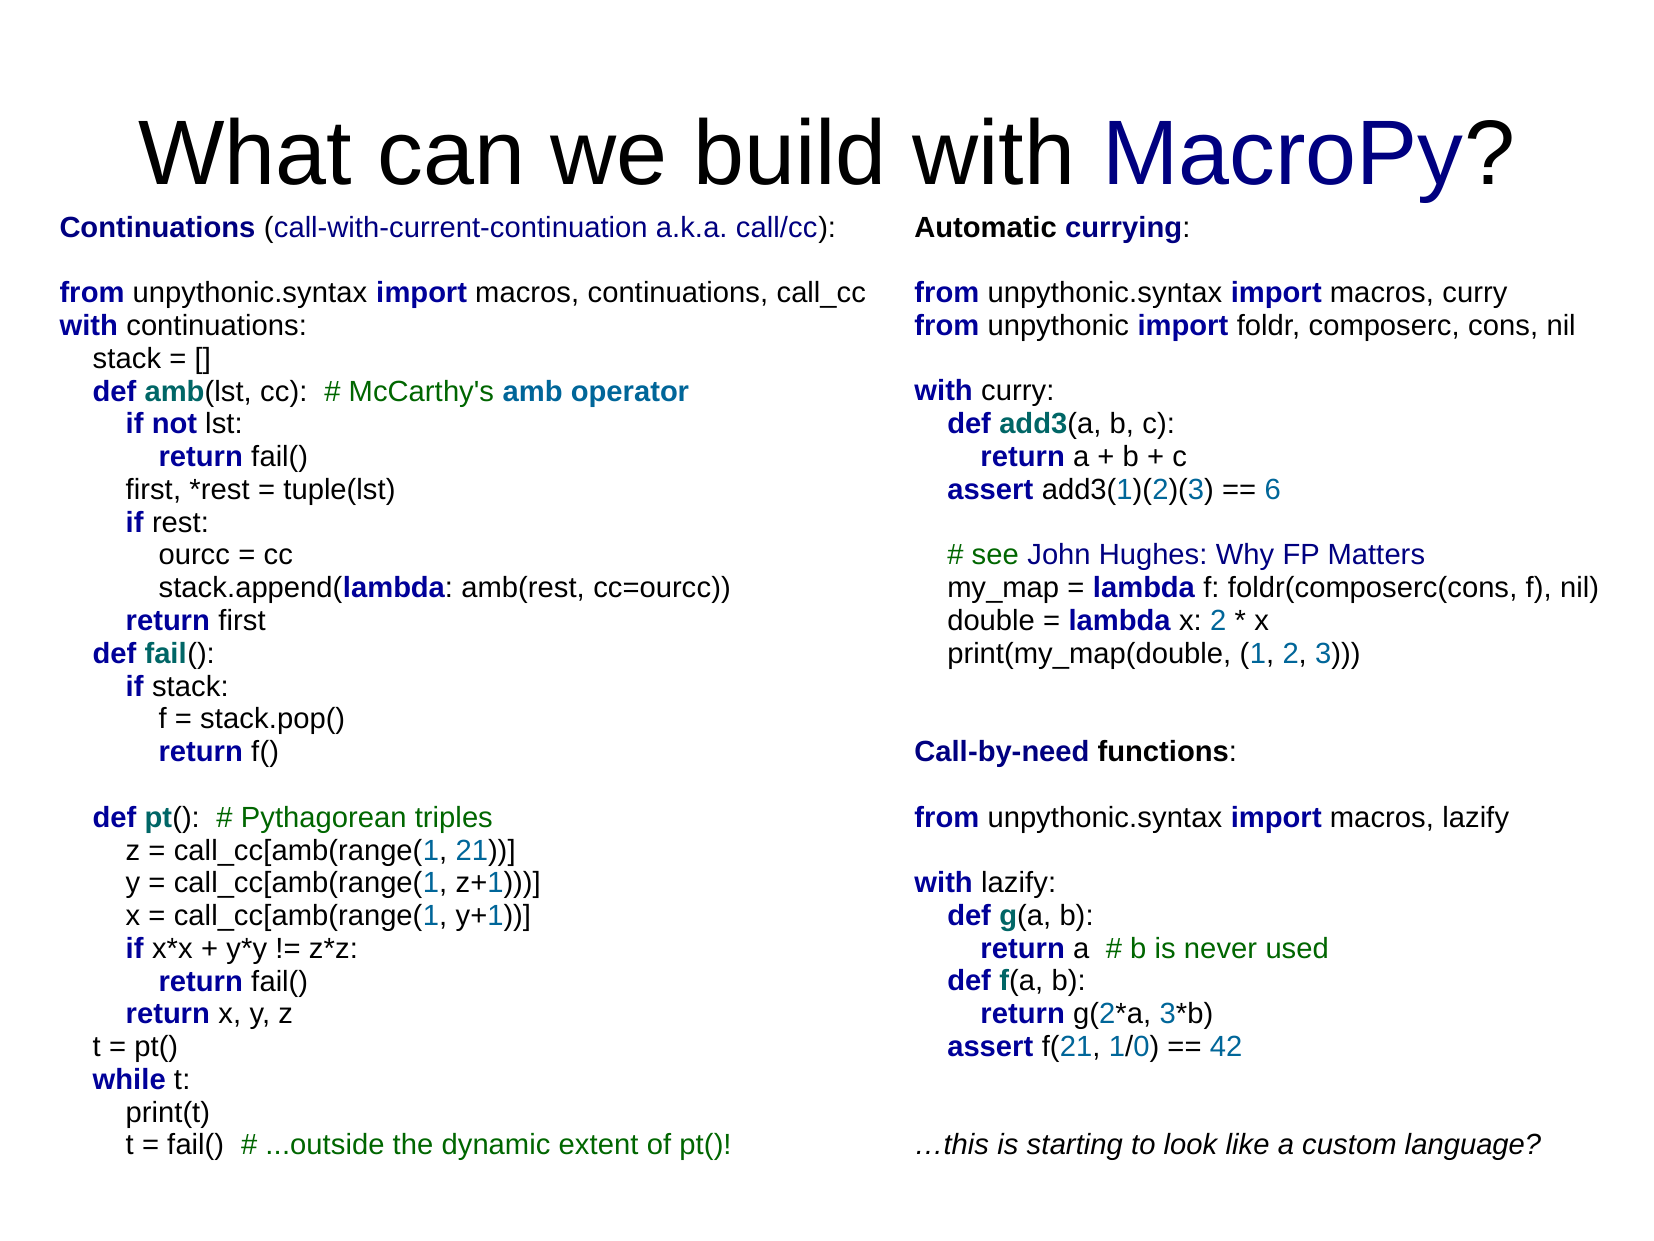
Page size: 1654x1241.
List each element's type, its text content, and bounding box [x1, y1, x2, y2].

text_box Automatic currying: from unpythonic.syntax import macros, curry from unpythonic import foldr, composerc, cons, nil with curry: def add3(a, b, c): return a + b + c assert add3(1)(2)(3) == 6 # see John Hughes: Why FP Matters my_map = lambda f: foldr(composerc(cons, f), nil) double = lambda x: 2 * x print(my_map(double, (1, 2, 3))) Call-by-need functions: from unpythonic.syntax import macros, lazify with lazify: def g(a, b): return a # b is never used def f(a, b): return g(2*a, 3*b) assert f(21, 1/0) == 42 …this is starting to look like a custom language? [899, 203, 1615, 1169]
title What can we build with MacroPy? [82, 49, 1571, 257]
text_box Continuations (call-with-current-continuation a.k.a. call/cc): from unpythonic.syntax import macros, continuations, call_cc with continuations: stack = [] def amb(lst, cc): # McCarthy's amb operator if not lst: return fail() first, *rest = tuple(lst) if rest: ourcc = cc stack.append(lambda: amb(rest, cc=ourcc)) return first def fail(): if stack: f = stack.pop() return f() def pt(): # Pythagorean triples z = call_cc[amb(range(1, 21))] y = call_cc[amb(range(1, z+1)))] x = call_cc[amb(range(1, y+1))] if x*x + y*y != z*z: return fail() return x, y, z t = pt() while t: print(t) t = fail() # ...outside the dynamic extent of pt()! [44, 203, 882, 1169]
